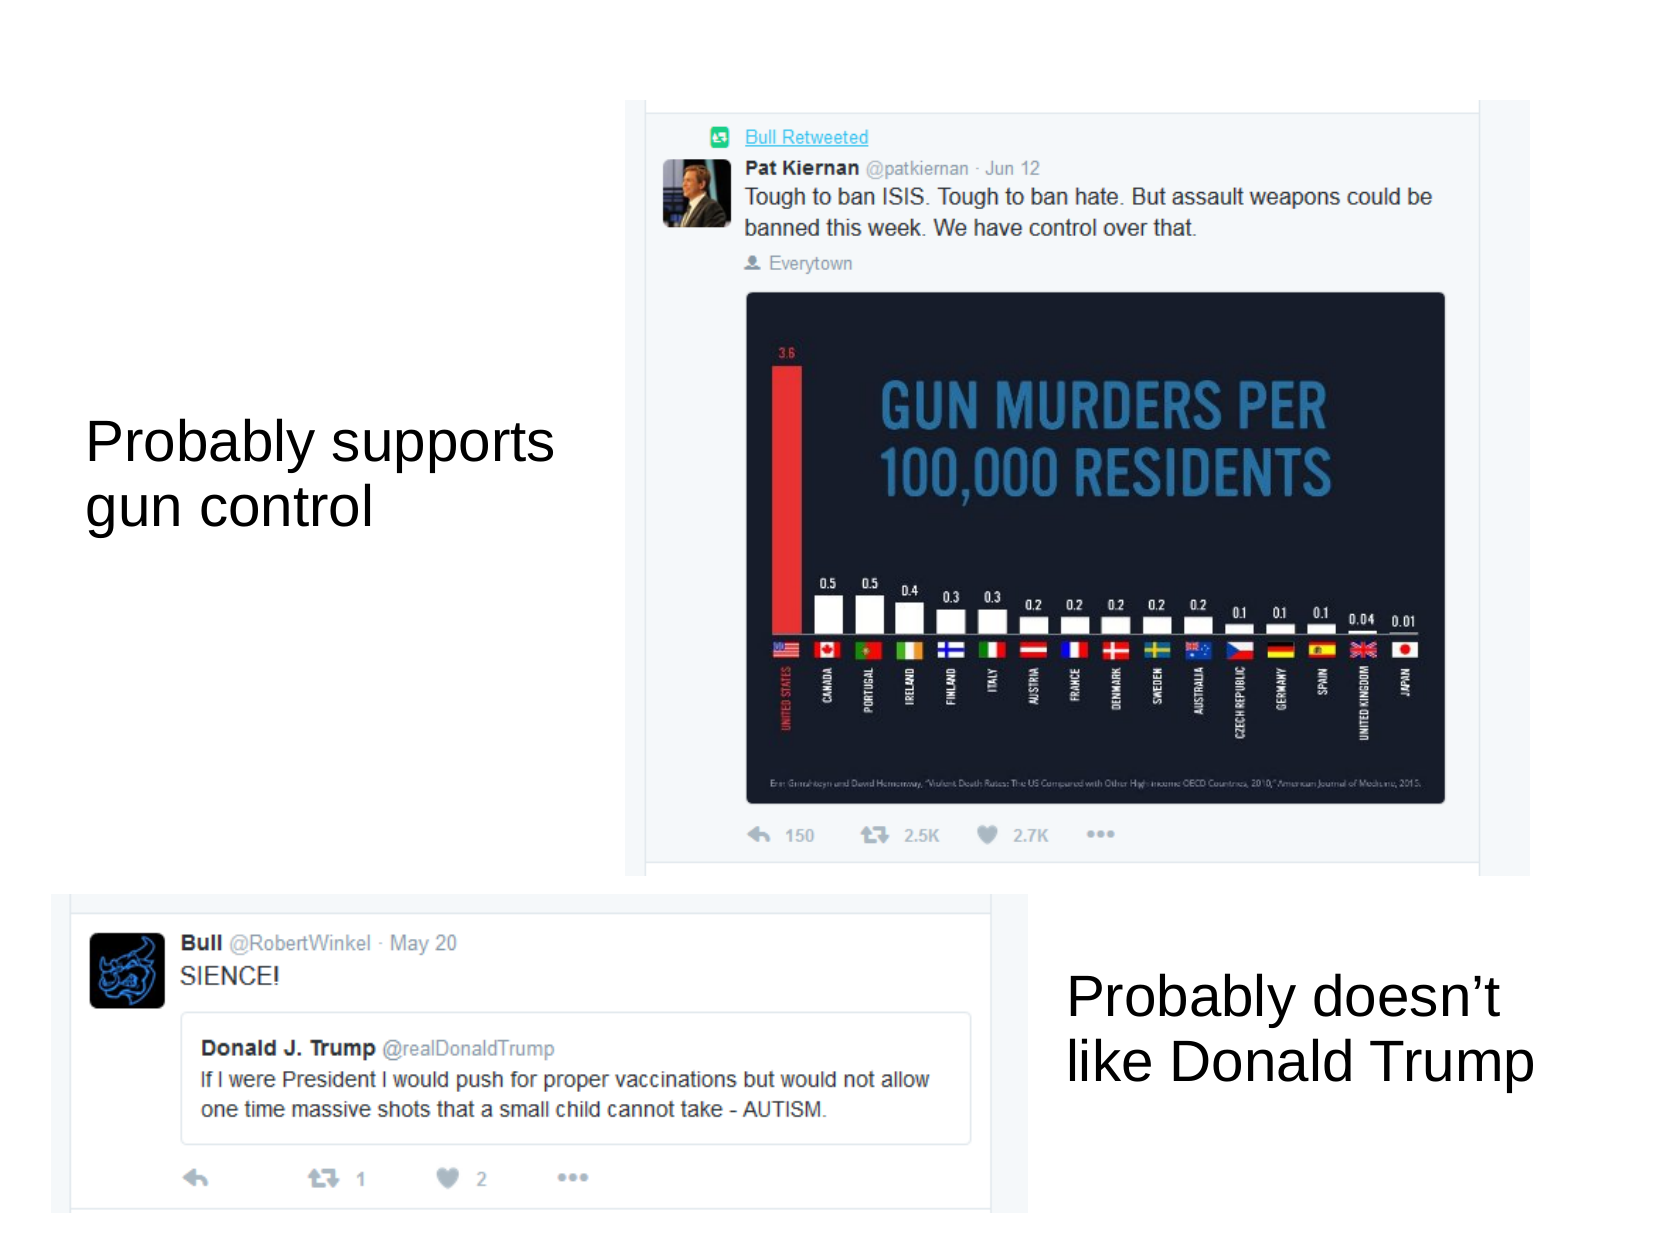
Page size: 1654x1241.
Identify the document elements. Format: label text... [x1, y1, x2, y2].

text_box Probably doesn’t like Donald Trump [1051, 956, 1595, 1170]
picture [625, 100, 1530, 876]
text_box Probably supports gun control [70, 401, 579, 697]
picture [51, 894, 1028, 1213]
